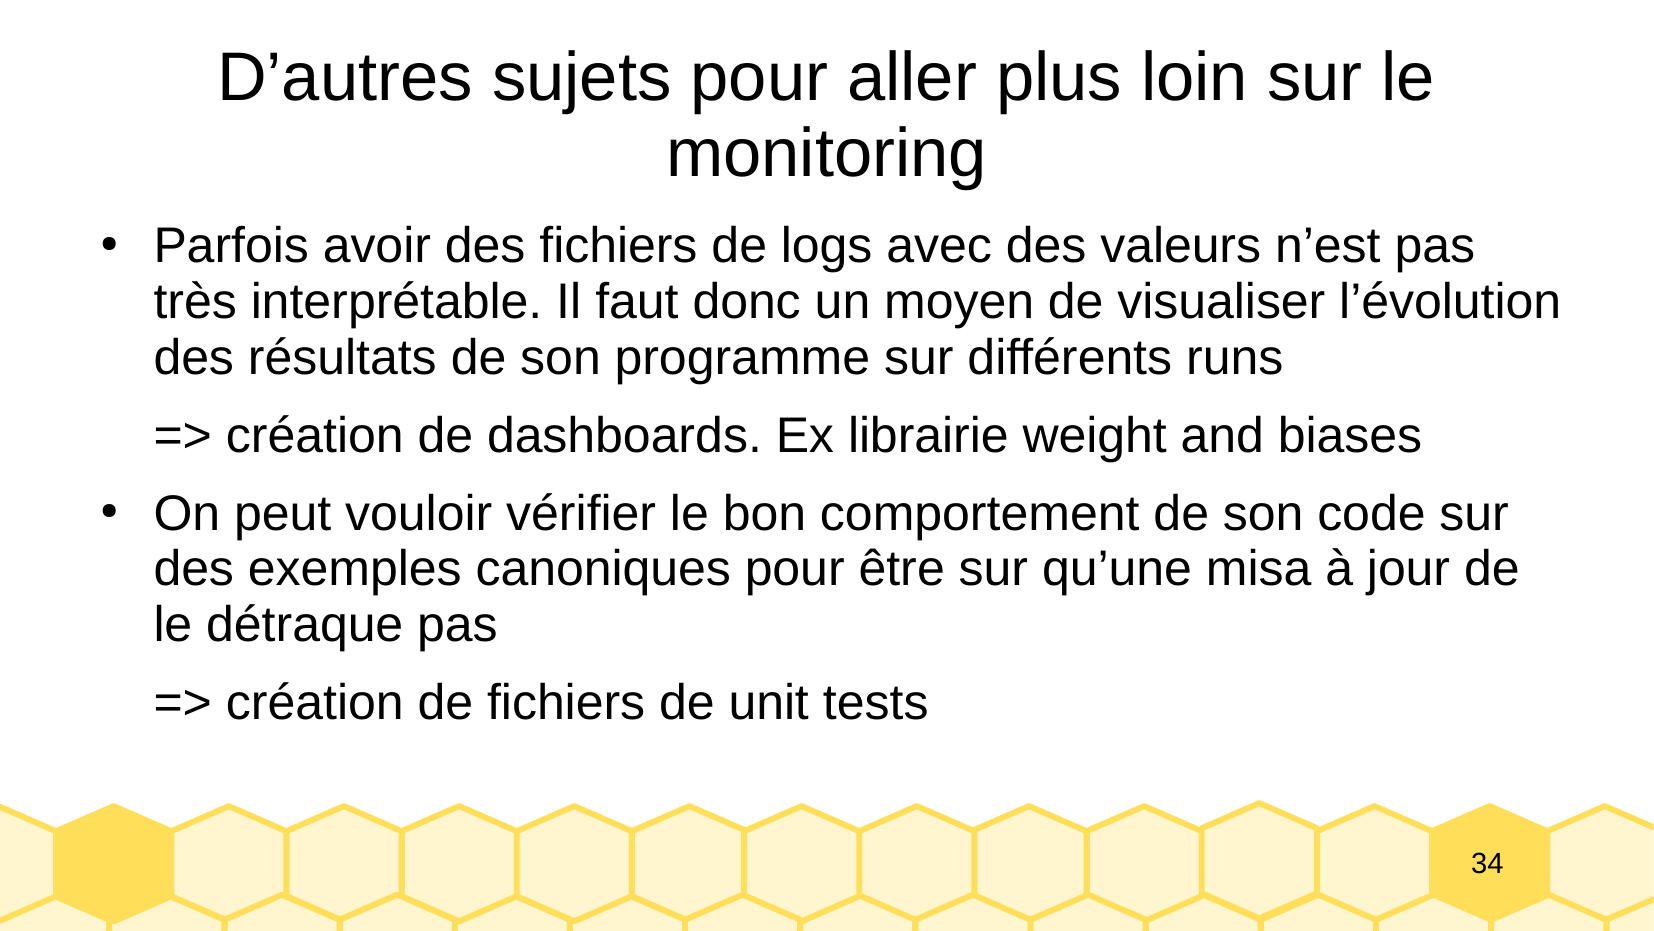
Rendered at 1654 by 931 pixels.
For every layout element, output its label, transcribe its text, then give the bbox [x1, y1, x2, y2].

title D’autres sujets pour aller plus loin sur le monitoring [82, 37, 1571, 193]
list Parfois avoir des fichiers de logs avec des valeurs n’est pas très interprétable. Il faut donc un moyen de visualiser l’évolution des résultats de son programme sur différents runs => création de dashboards. Ex librairie weight and biases On peut vouloir vérifier le bon comportement de son code sur des exemples canoniques pour être sur qu’une misa à jour de le détraque pas => création de fichiers de unit tests [82, 217, 1571, 758]
